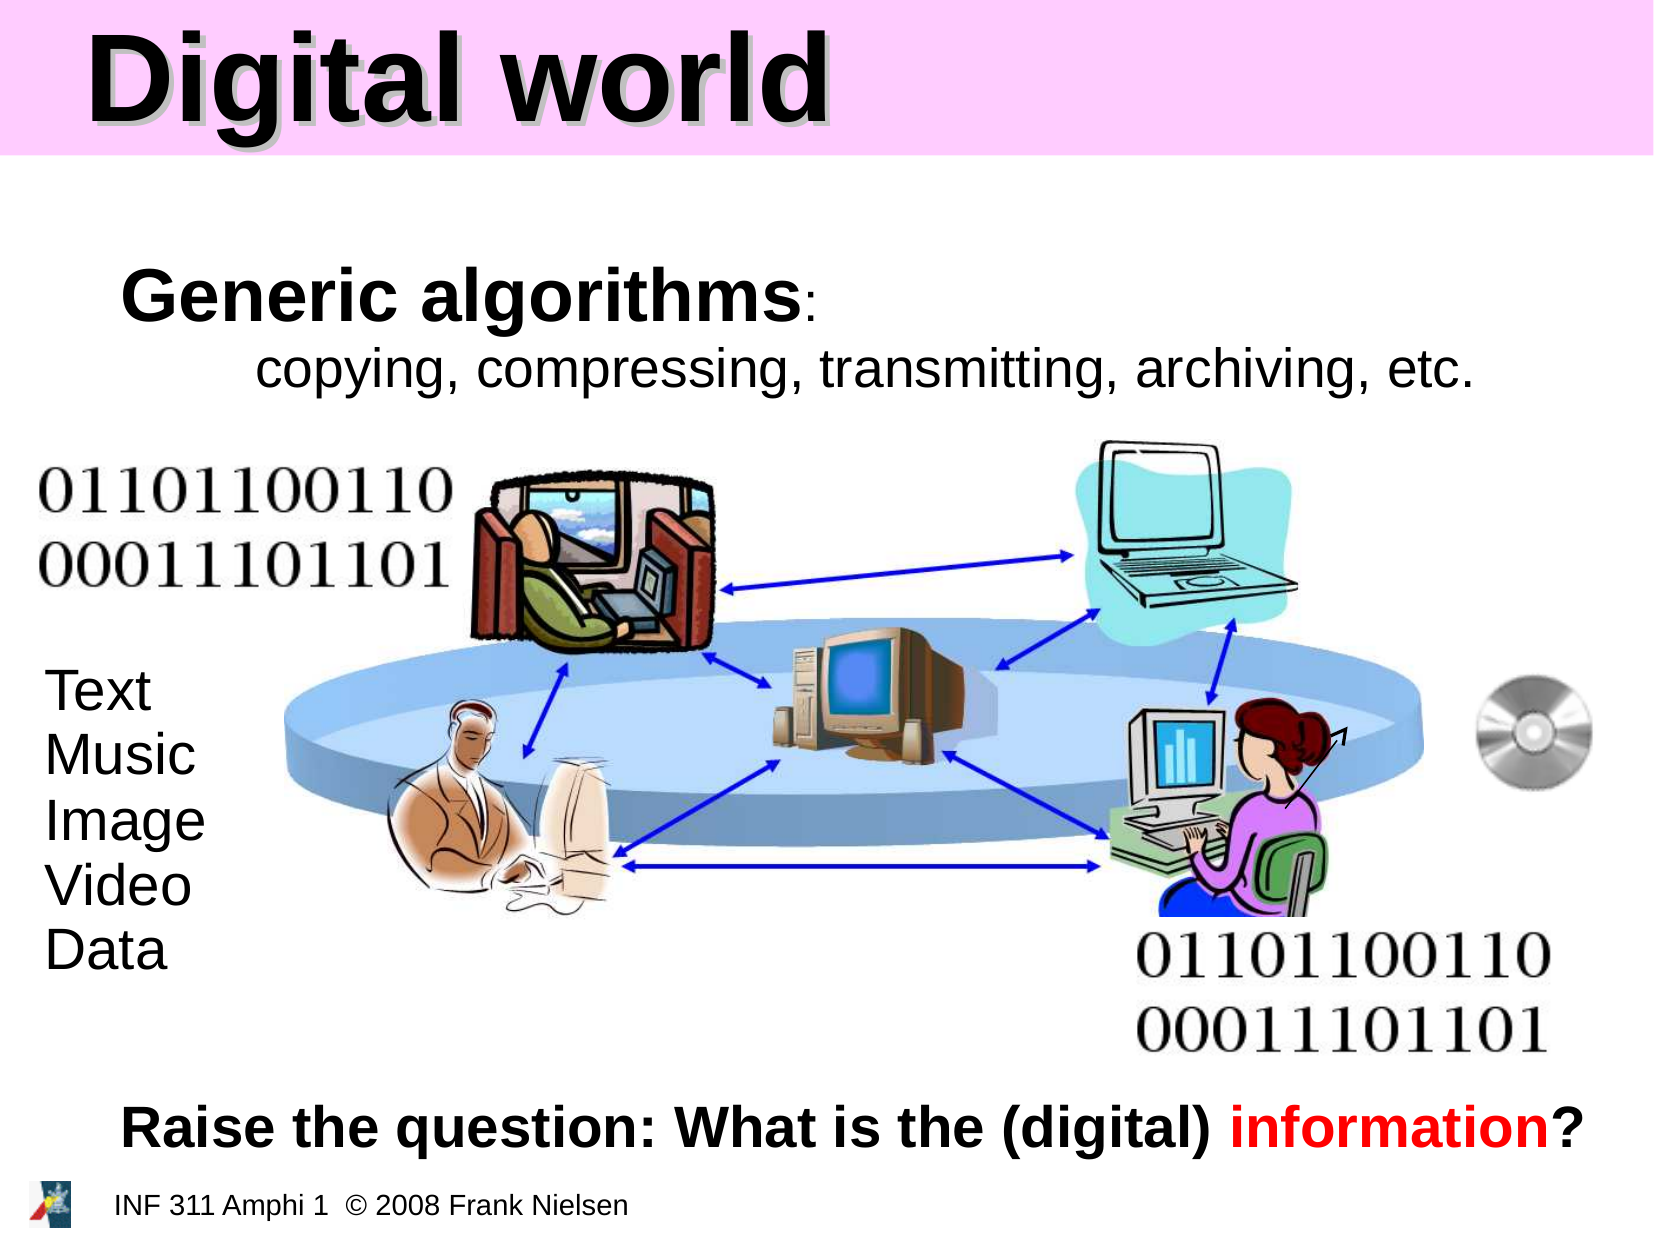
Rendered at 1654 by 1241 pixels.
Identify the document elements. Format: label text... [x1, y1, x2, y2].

text_box Digital world [0, 0, 1654, 156]
text_box Generic algorithms: copying, compressing, transmitting, archiving, etc. [90, 245, 1595, 407]
picture [1472, 671, 1598, 797]
picture [38, 439, 1559, 1066]
text_box Raise the question: What is the (digital) information? [105, 1086, 1601, 1168]
text_box Text Music Image Video Data [29, 649, 222, 991]
picture [29, 1181, 71, 1228]
